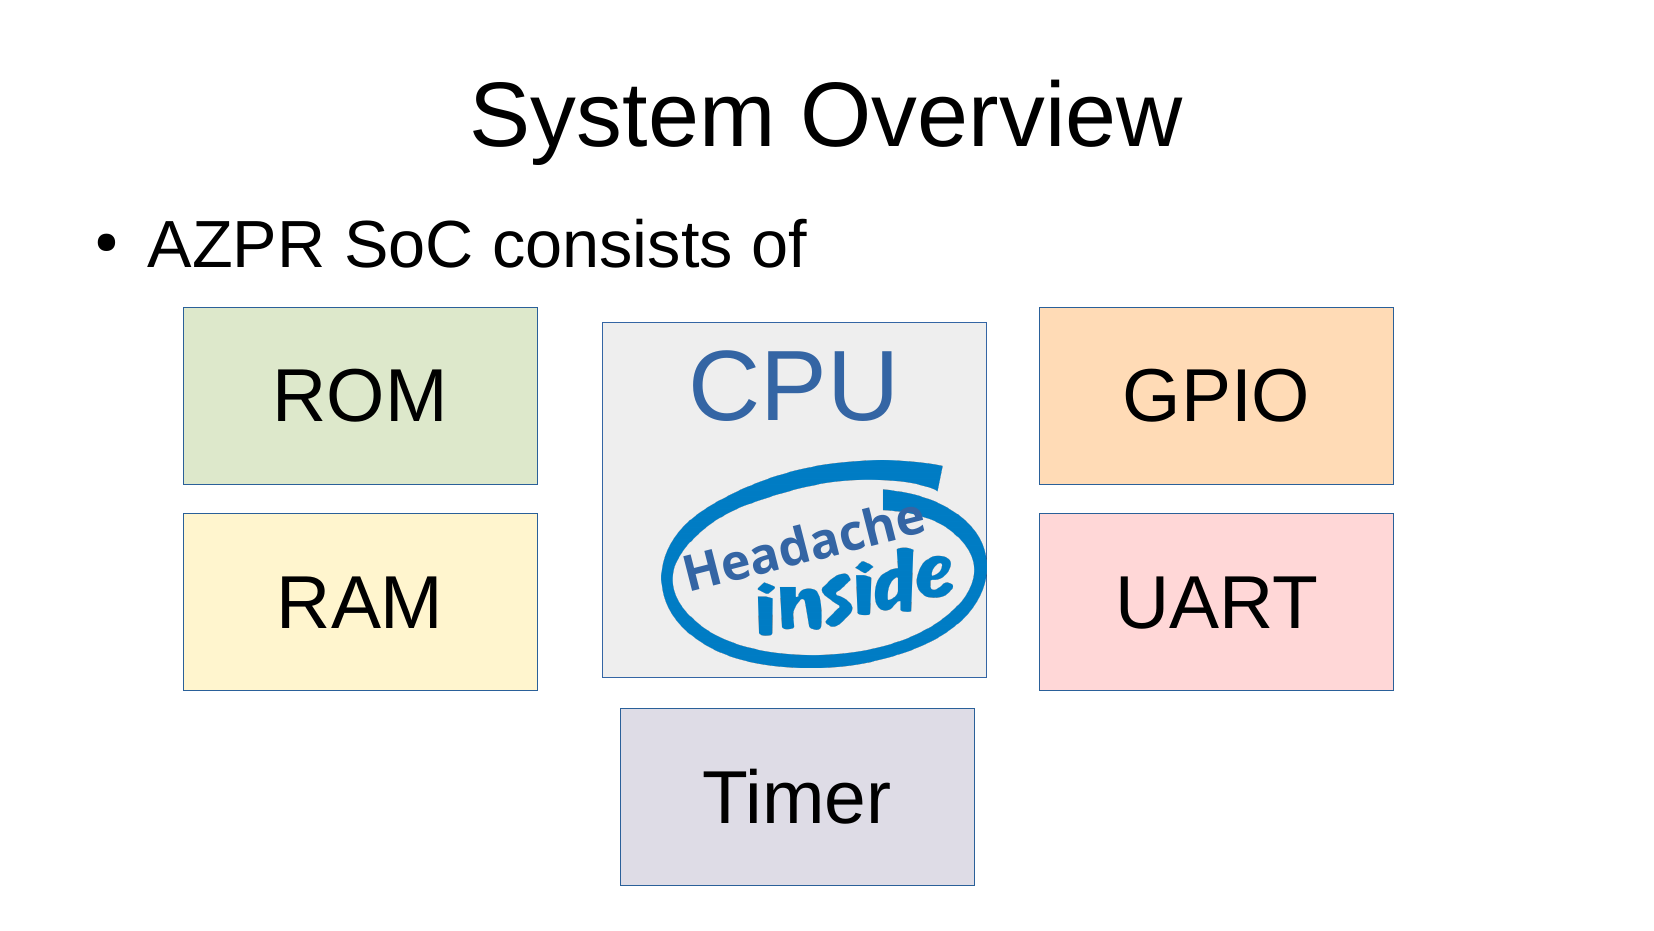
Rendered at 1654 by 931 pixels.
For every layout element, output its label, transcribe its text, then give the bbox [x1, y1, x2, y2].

text_box CPU [602, 322, 987, 678]
list AZPR SoC consists of [76, 206, 1565, 296]
picture [661, 460, 987, 668]
text_box GPIO [1039, 307, 1394, 485]
text_box Headache [658, 467, 986, 708]
title System Overview [82, 37, 1571, 193]
text_box Timer [620, 708, 975, 886]
picture [661, 551, 691, 668]
text_box RAM [183, 513, 538, 691]
text_box UART [1039, 513, 1394, 691]
text_box ROM [183, 307, 538, 485]
